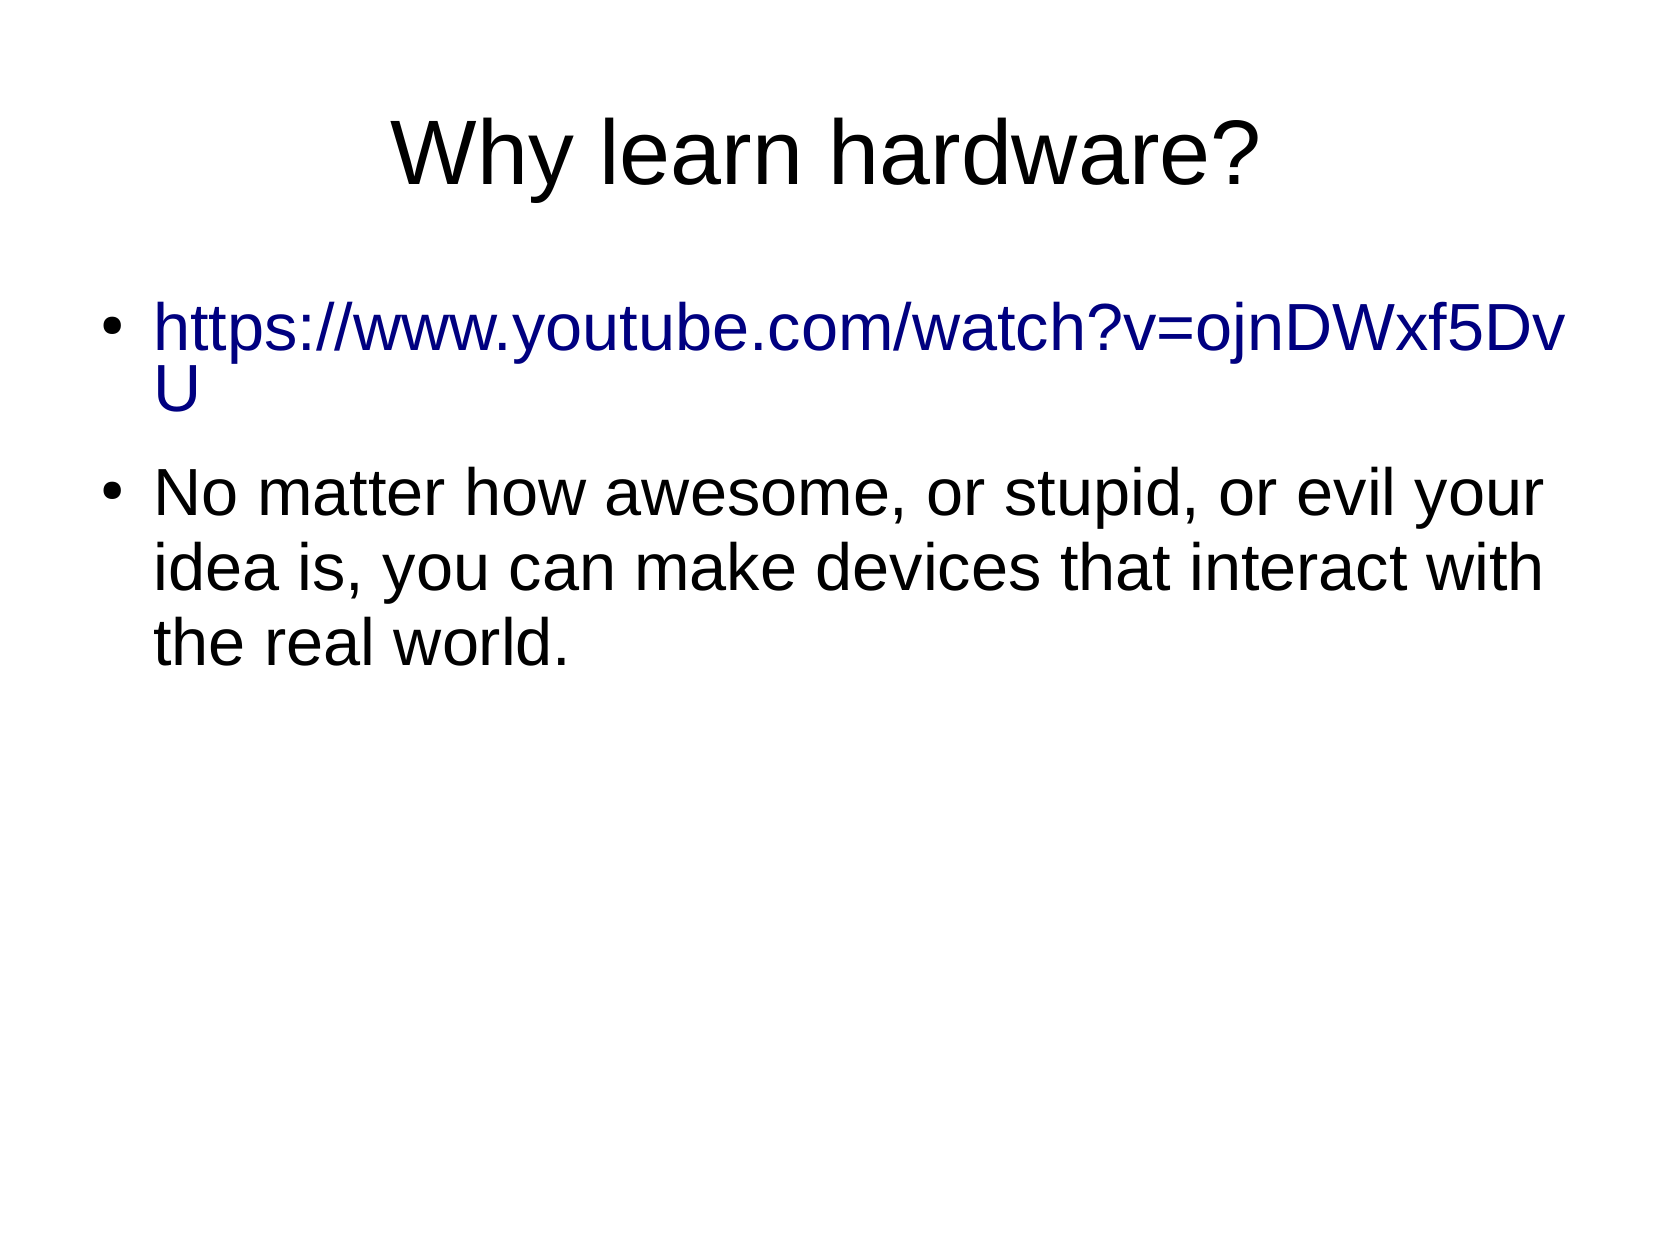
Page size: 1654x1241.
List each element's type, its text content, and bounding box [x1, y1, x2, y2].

title Why learn hardware? [82, 49, 1571, 257]
list https://www.youtube.com/watch?v=ojnDWxf5DvU No matter how awesome, or stupid, or evil your idea is, you can make devices that interact with the real world. [82, 290, 1571, 1010]
